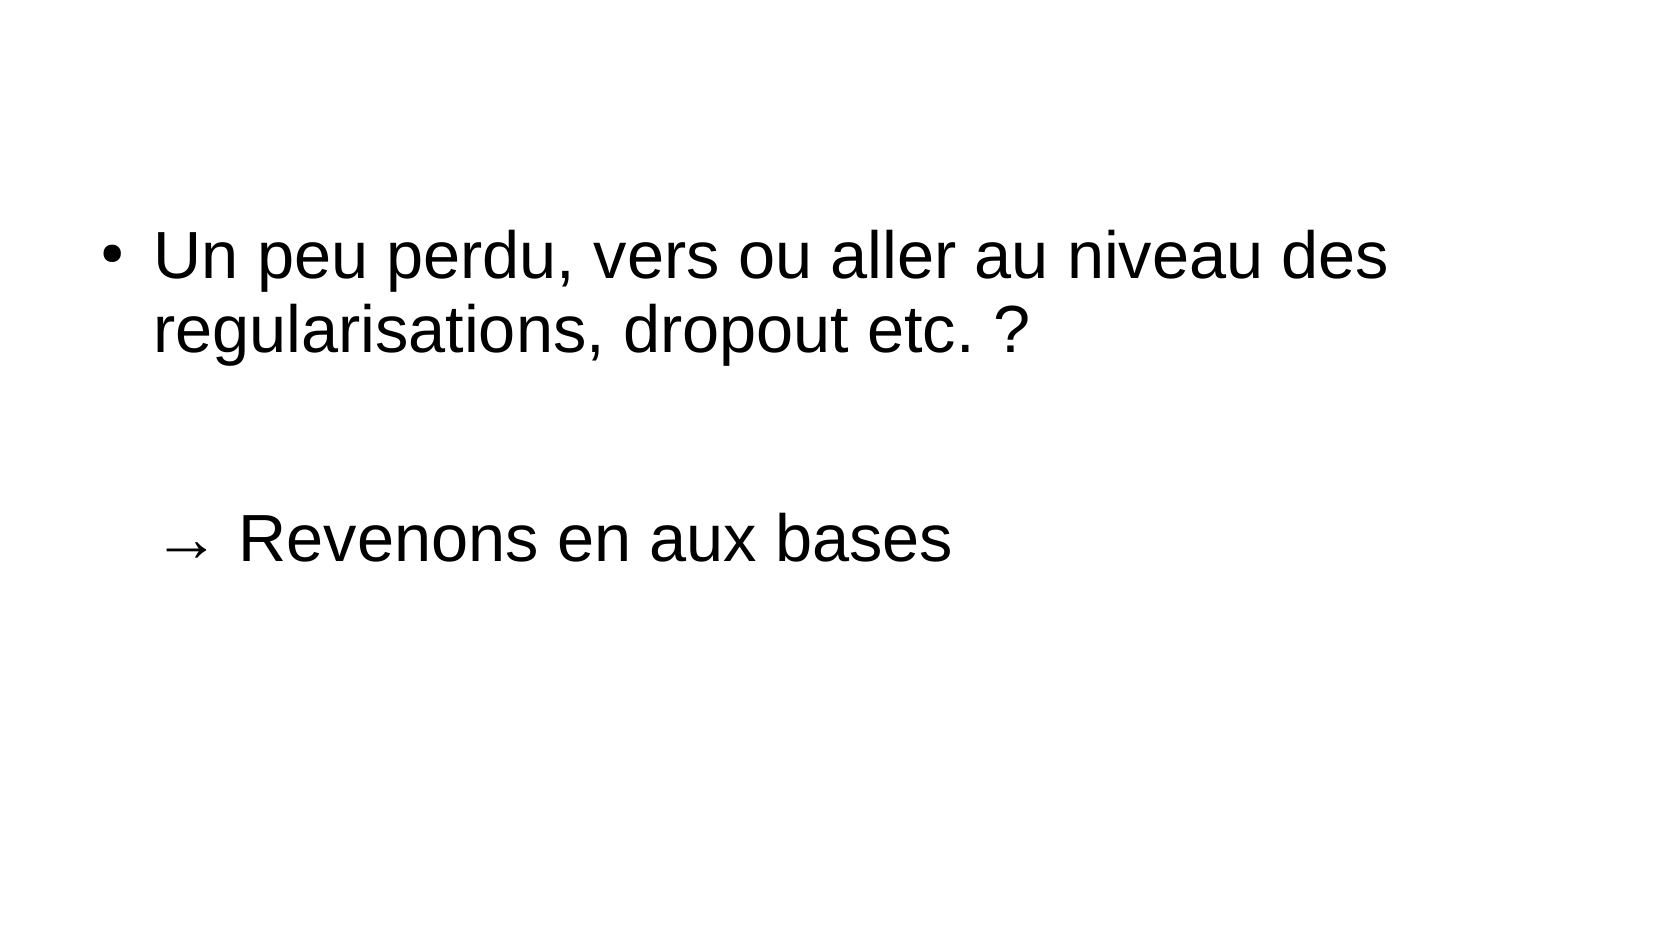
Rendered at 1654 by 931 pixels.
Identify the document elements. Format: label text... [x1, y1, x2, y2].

list Un peu perdu, vers ou aller au niveau des regularisations, dropout etc. ? → Revenons en aux bases [82, 217, 1571, 758]
